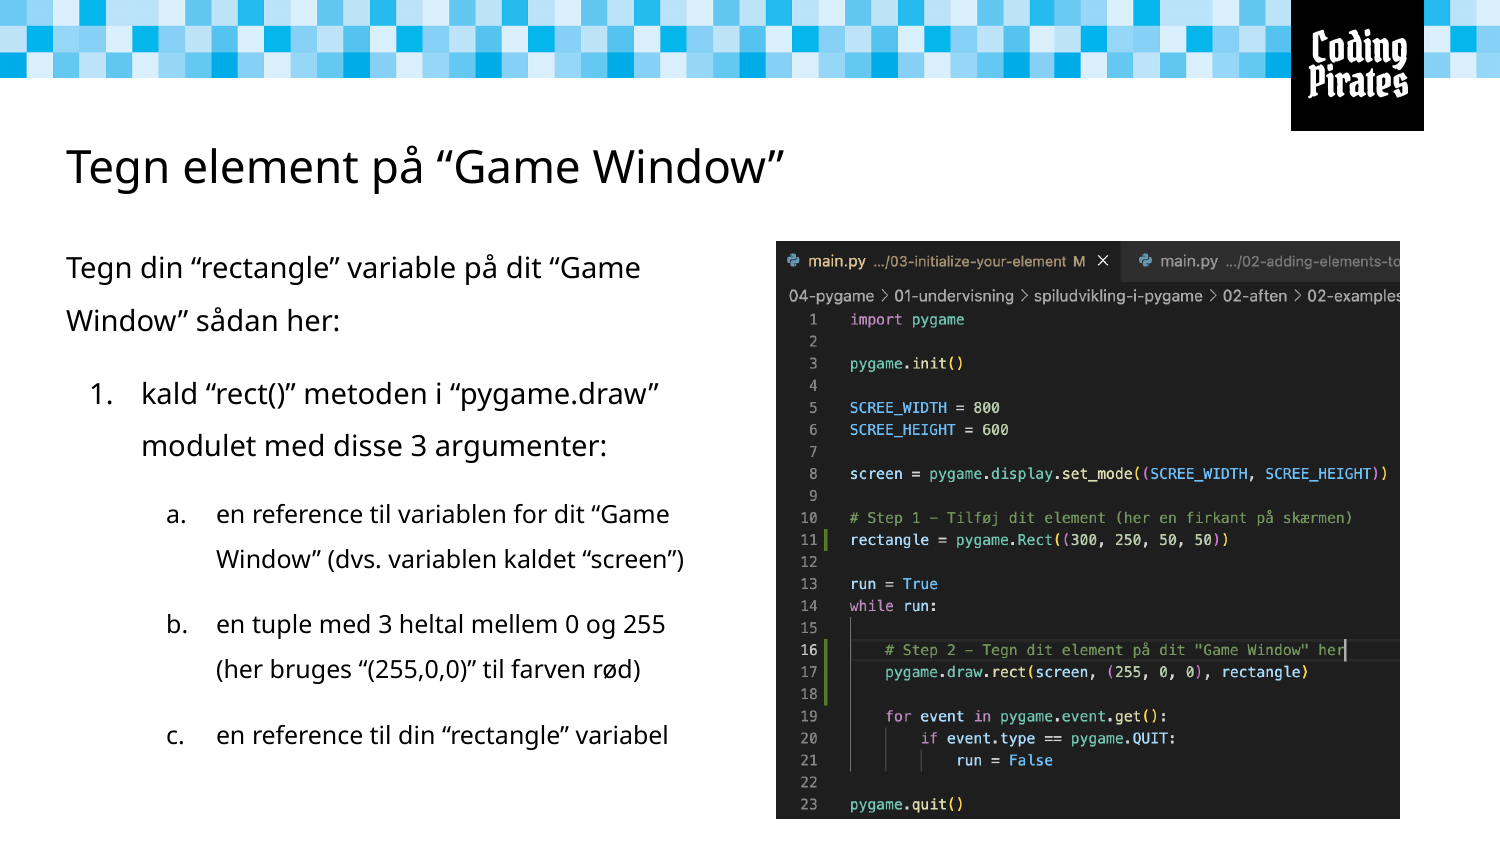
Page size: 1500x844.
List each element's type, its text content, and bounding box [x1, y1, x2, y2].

list Tegn din “rectangle” variable på dit “Game Window” sådan her: kald “rect()” metoden i “pygame.draw” modulet med disse 3 argumenter: en reference til variablen for dit “Game Window” (dvs. variablen kaldet “screen”) en tuple med 3 heltal mellem 0 og 255 (her bruges “(255,0,0)” til farven rød) en reference til din “rectangle” variabel [51, 216, 752, 832]
title Tegn element på “Game Window” [51, 123, 1223, 217]
picture [0, 0, 1056, 78]
picture [1291, 0, 1424, 131]
picture [776, 241, 1400, 819]
